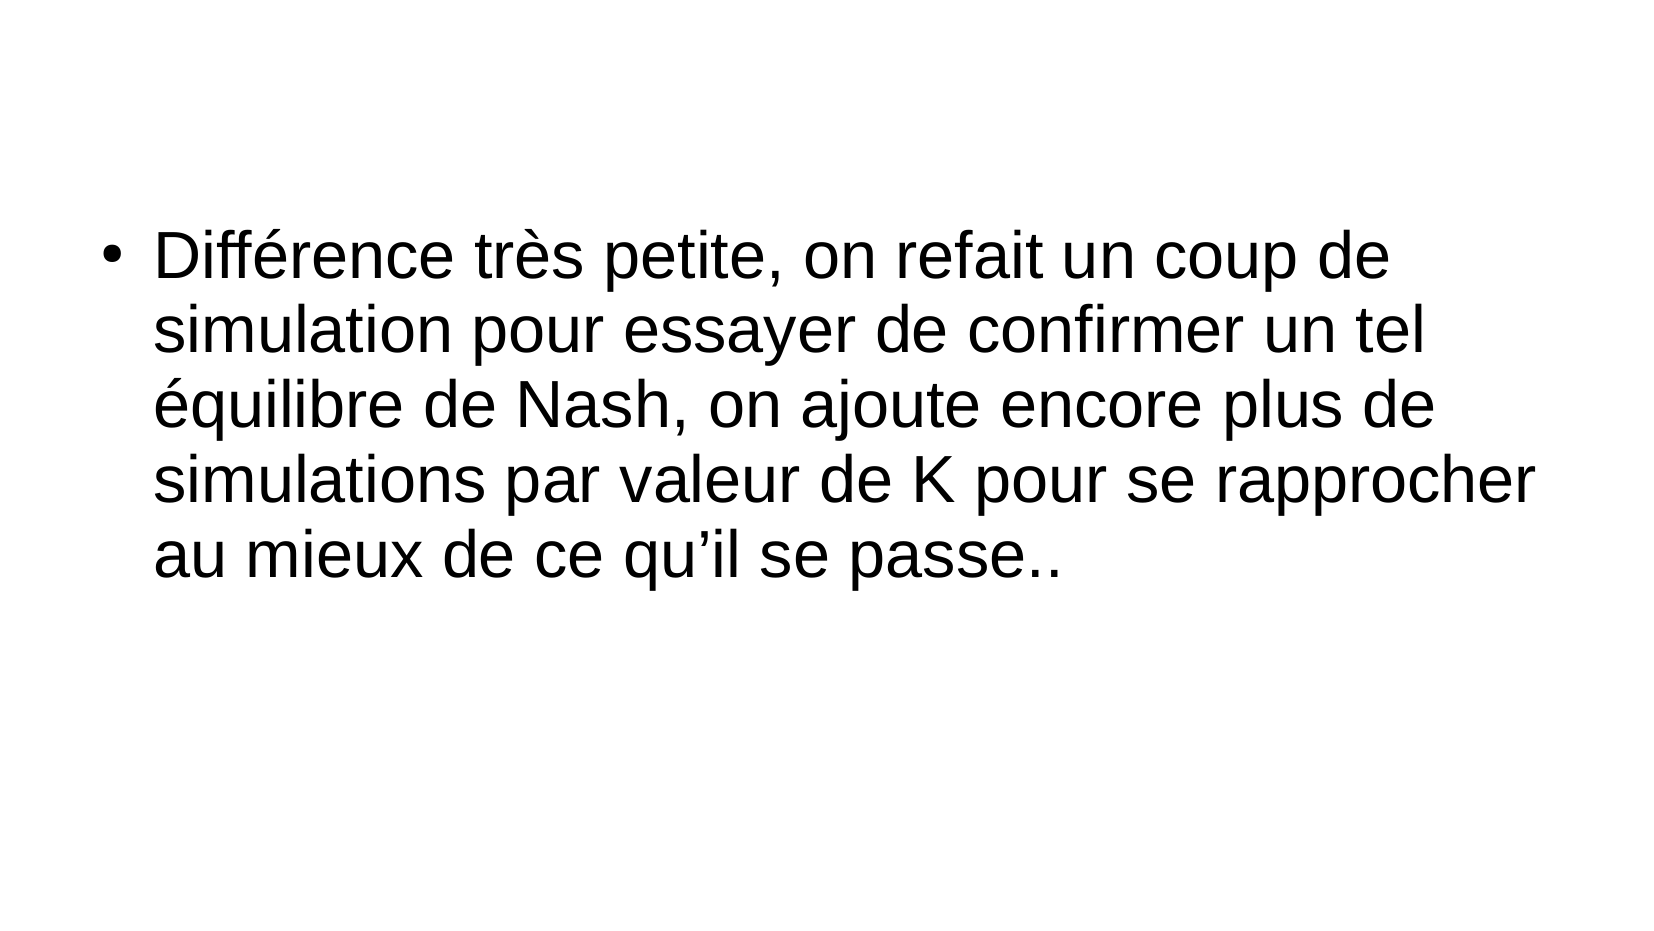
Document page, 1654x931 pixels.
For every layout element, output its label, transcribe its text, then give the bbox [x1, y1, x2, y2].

list Différence très petite, on refait un coup de simulation pour essayer de confirmer un tel équilibre de Nash, on ajoute encore plus de simulations par valeur de K pour se rapprocher au mieux de ce qu’il se passe.. [82, 217, 1571, 758]
